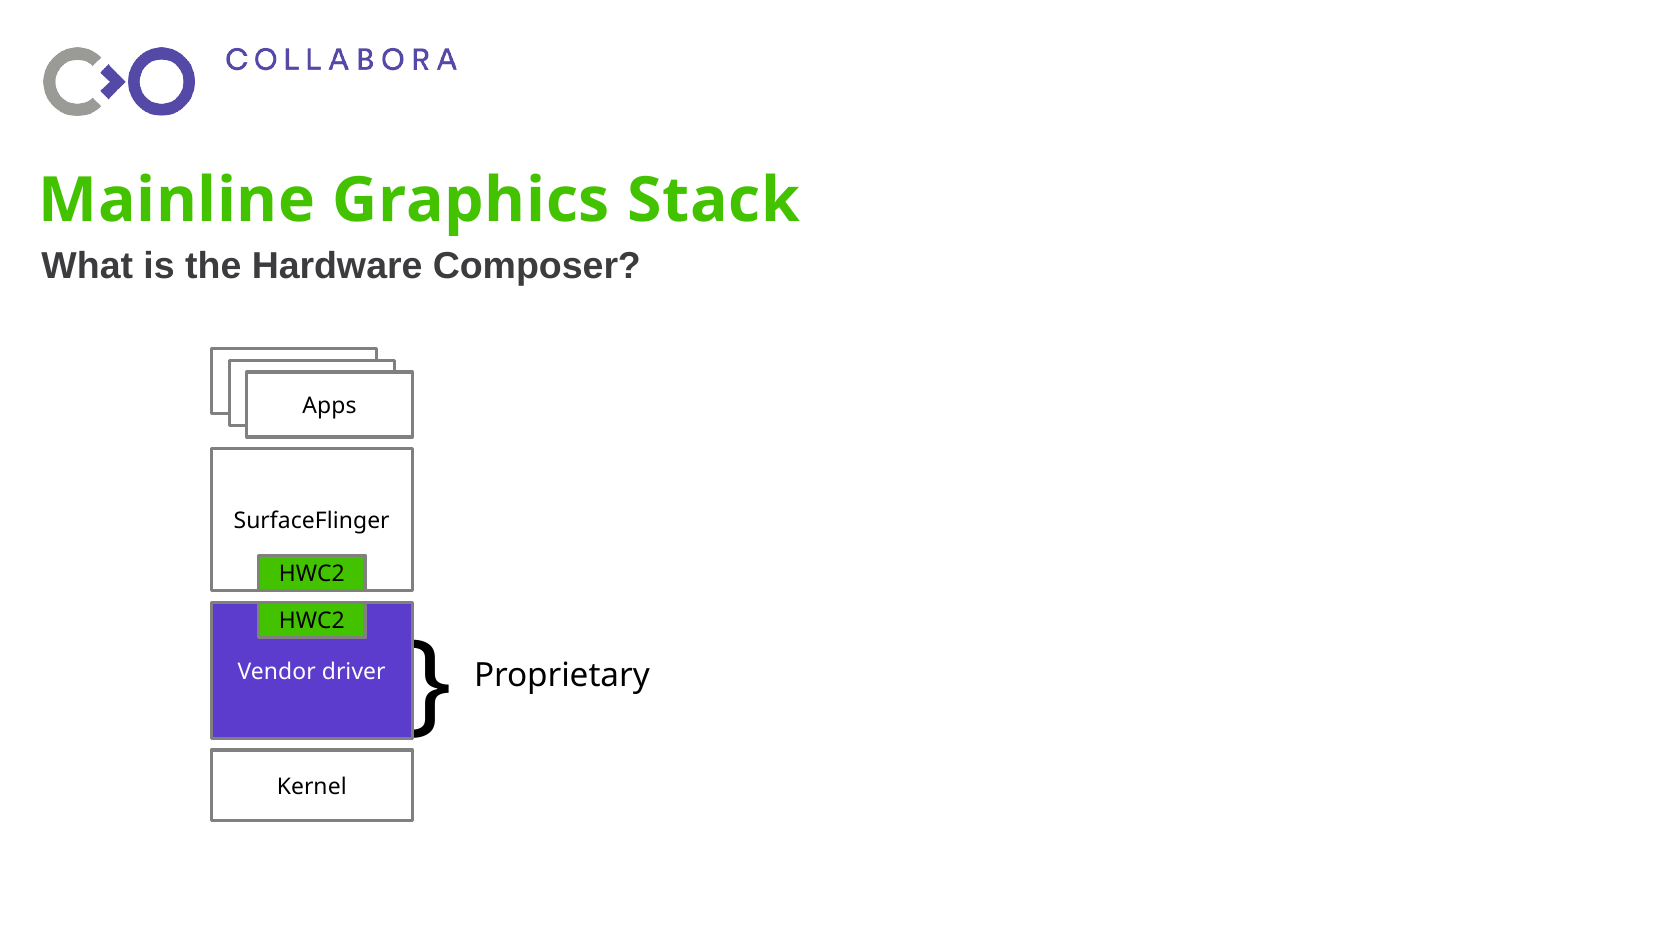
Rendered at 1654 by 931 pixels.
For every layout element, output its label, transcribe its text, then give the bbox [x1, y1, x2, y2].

text_box Vendor driver [211, 602, 413, 739]
text_box Kernel [211, 750, 413, 821]
text_box Apps [246, 372, 413, 438]
title Mainline Graphics Stack [38, 159, 1614, 216]
text_box } [394, 592, 497, 739]
text_box HWC2 [258, 602, 366, 638]
text_box What is the Hardware Composer? [41, 240, 1614, 290]
picture [43, 47, 457, 116]
text_box [211, 348, 395, 426]
text_box HWC2 [258, 555, 366, 591]
text_box SurfaceFlinger [211, 448, 413, 591]
text_box Proprietary [497, 643, 674, 698]
